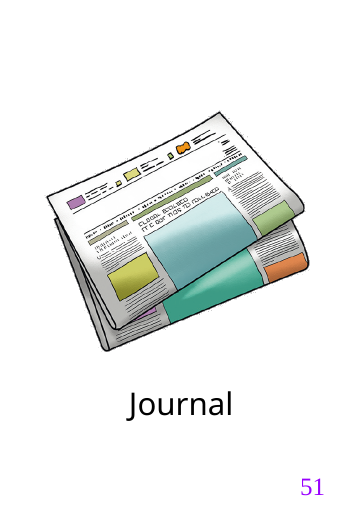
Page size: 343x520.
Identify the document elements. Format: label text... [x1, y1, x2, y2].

text_box Journal [51, 374, 311, 463]
picture [41, 96, 318, 373]
